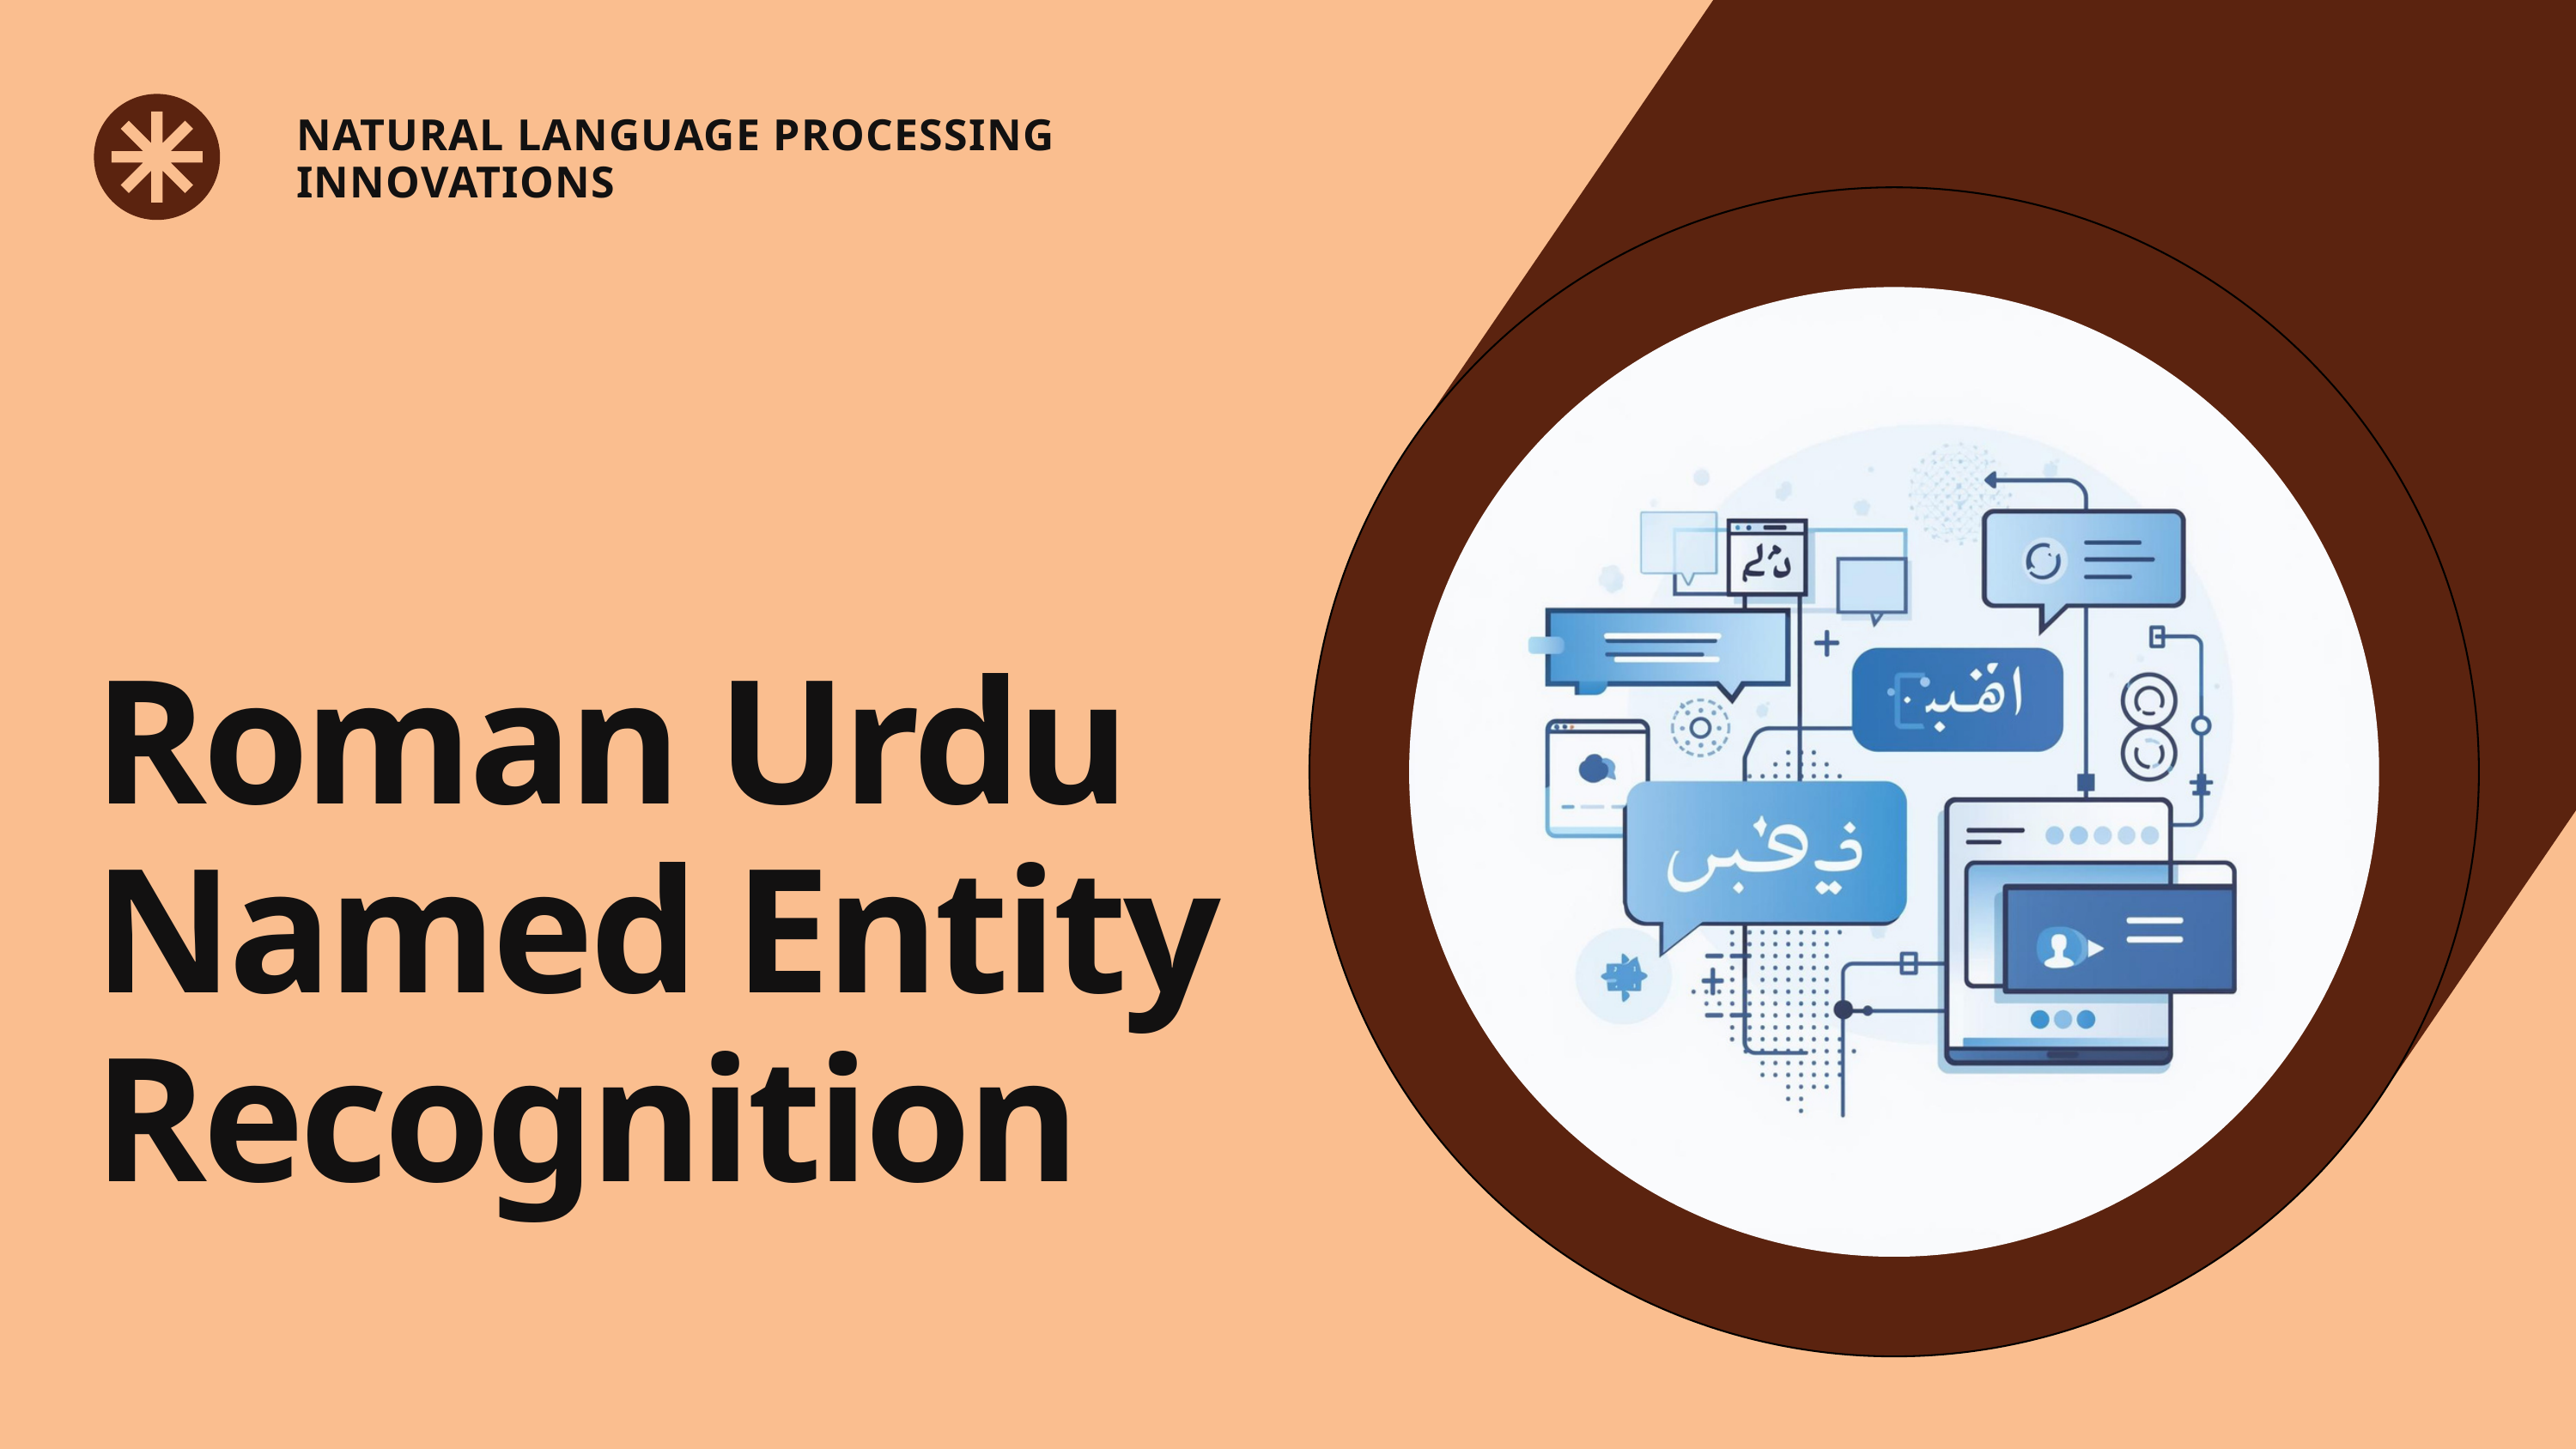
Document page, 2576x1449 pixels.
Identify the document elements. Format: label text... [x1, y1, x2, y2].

text_box Roman Urdu Named Entity Recognition [94, 649, 1267, 1216]
text_box [94, 94, 221, 221]
text_box [1309, 0, 2576, 1357]
text_box Roman Urdu Named Entity Recognition [519, 1106, 557, 1163]
text_box NATURAL LANGUAGE PROCESSING INNOVATIONS [296, 112, 1064, 207]
